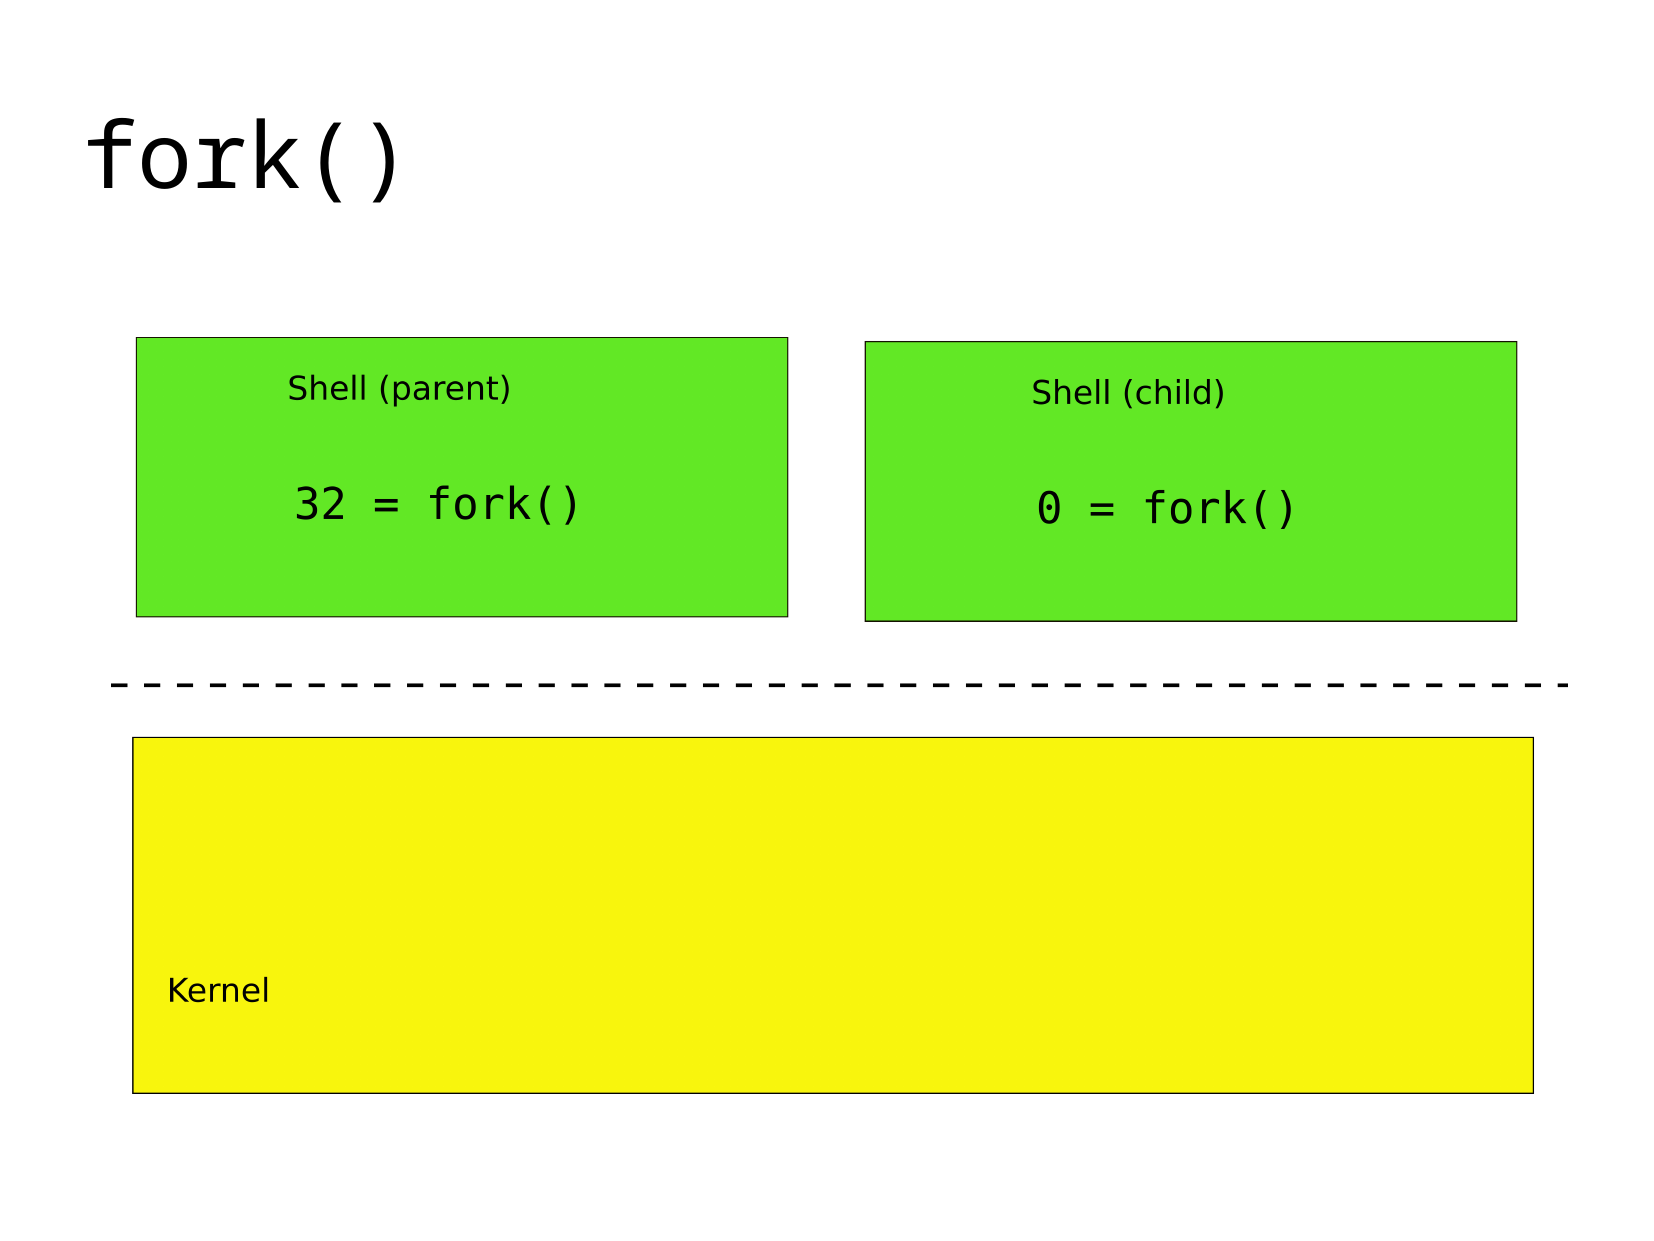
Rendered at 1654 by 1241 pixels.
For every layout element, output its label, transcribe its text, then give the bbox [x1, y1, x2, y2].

picture [111, 337, 1568, 1094]
title fork() [82, 49, 826, 257]
